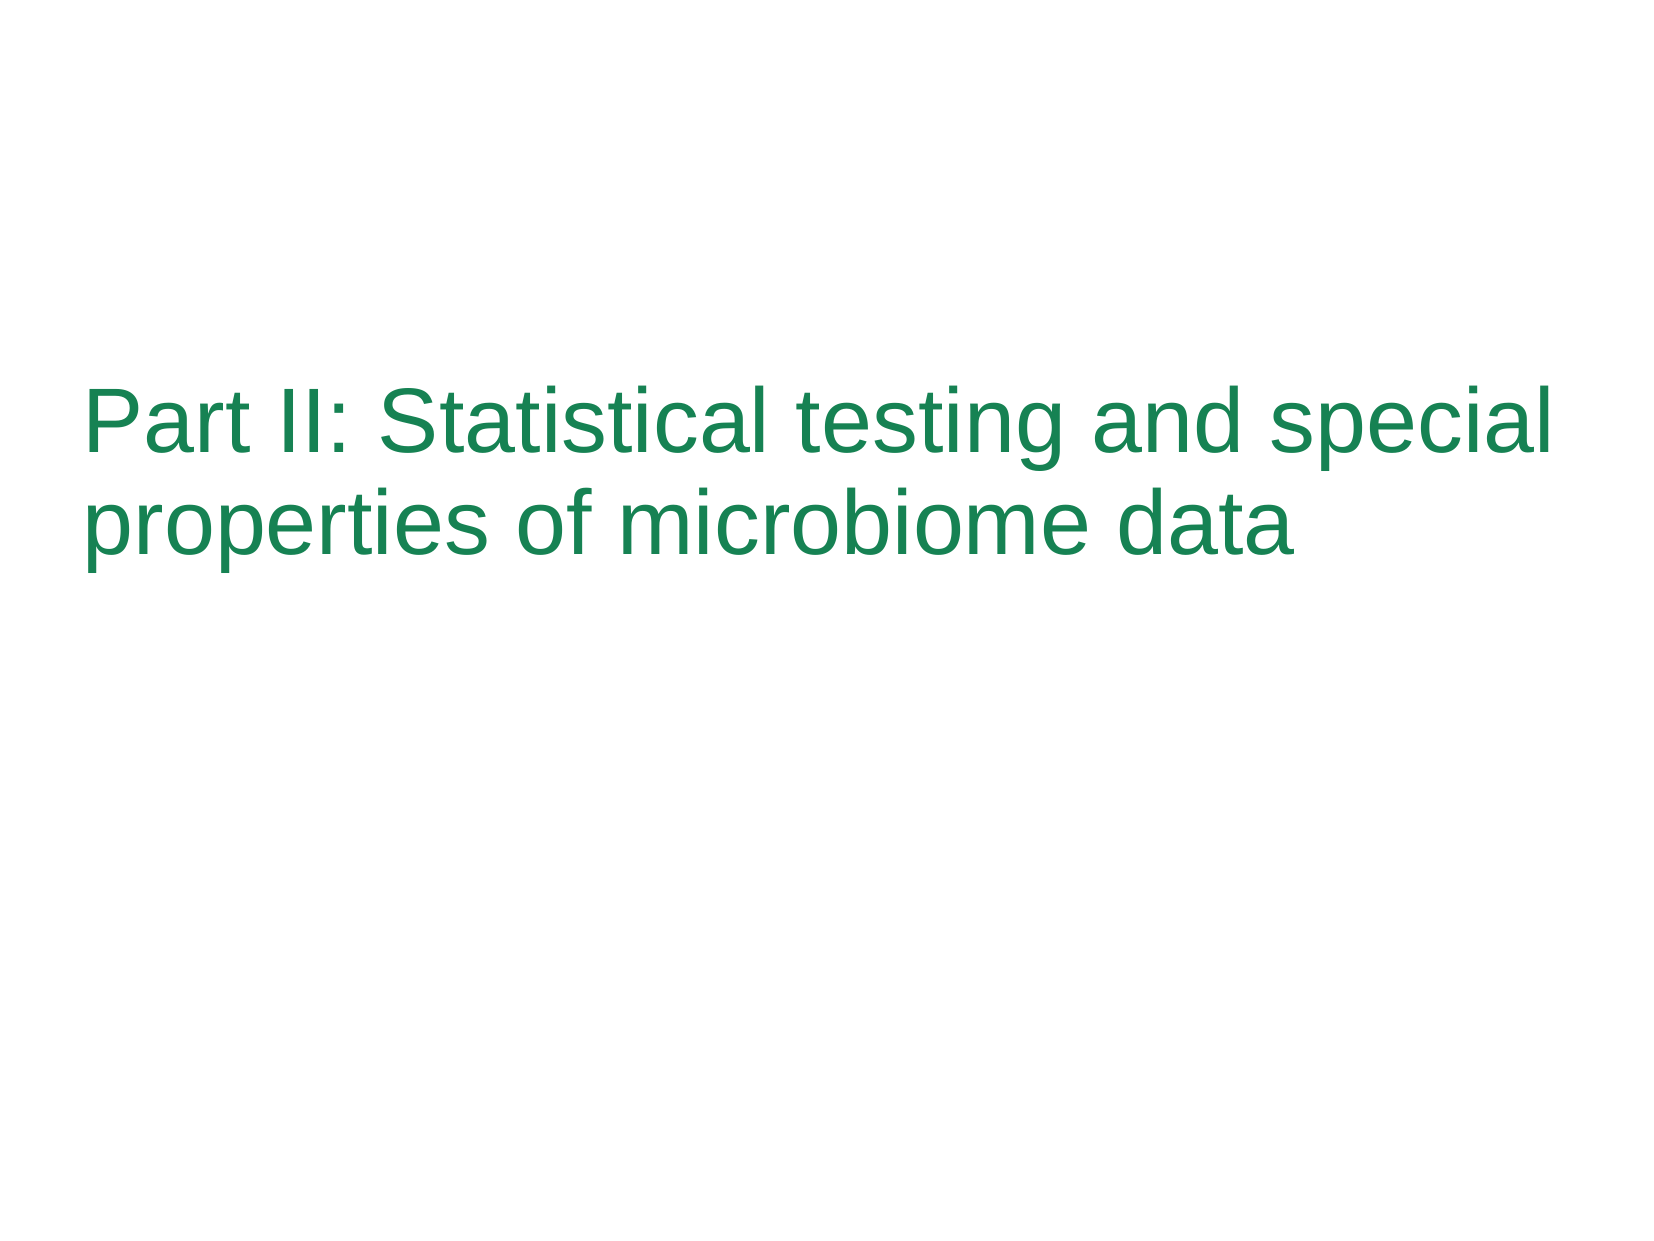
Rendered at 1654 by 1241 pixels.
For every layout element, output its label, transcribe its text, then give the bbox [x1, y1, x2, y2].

title Part II: Statistical testing and special properties of microbiome data [82, 368, 1571, 576]
